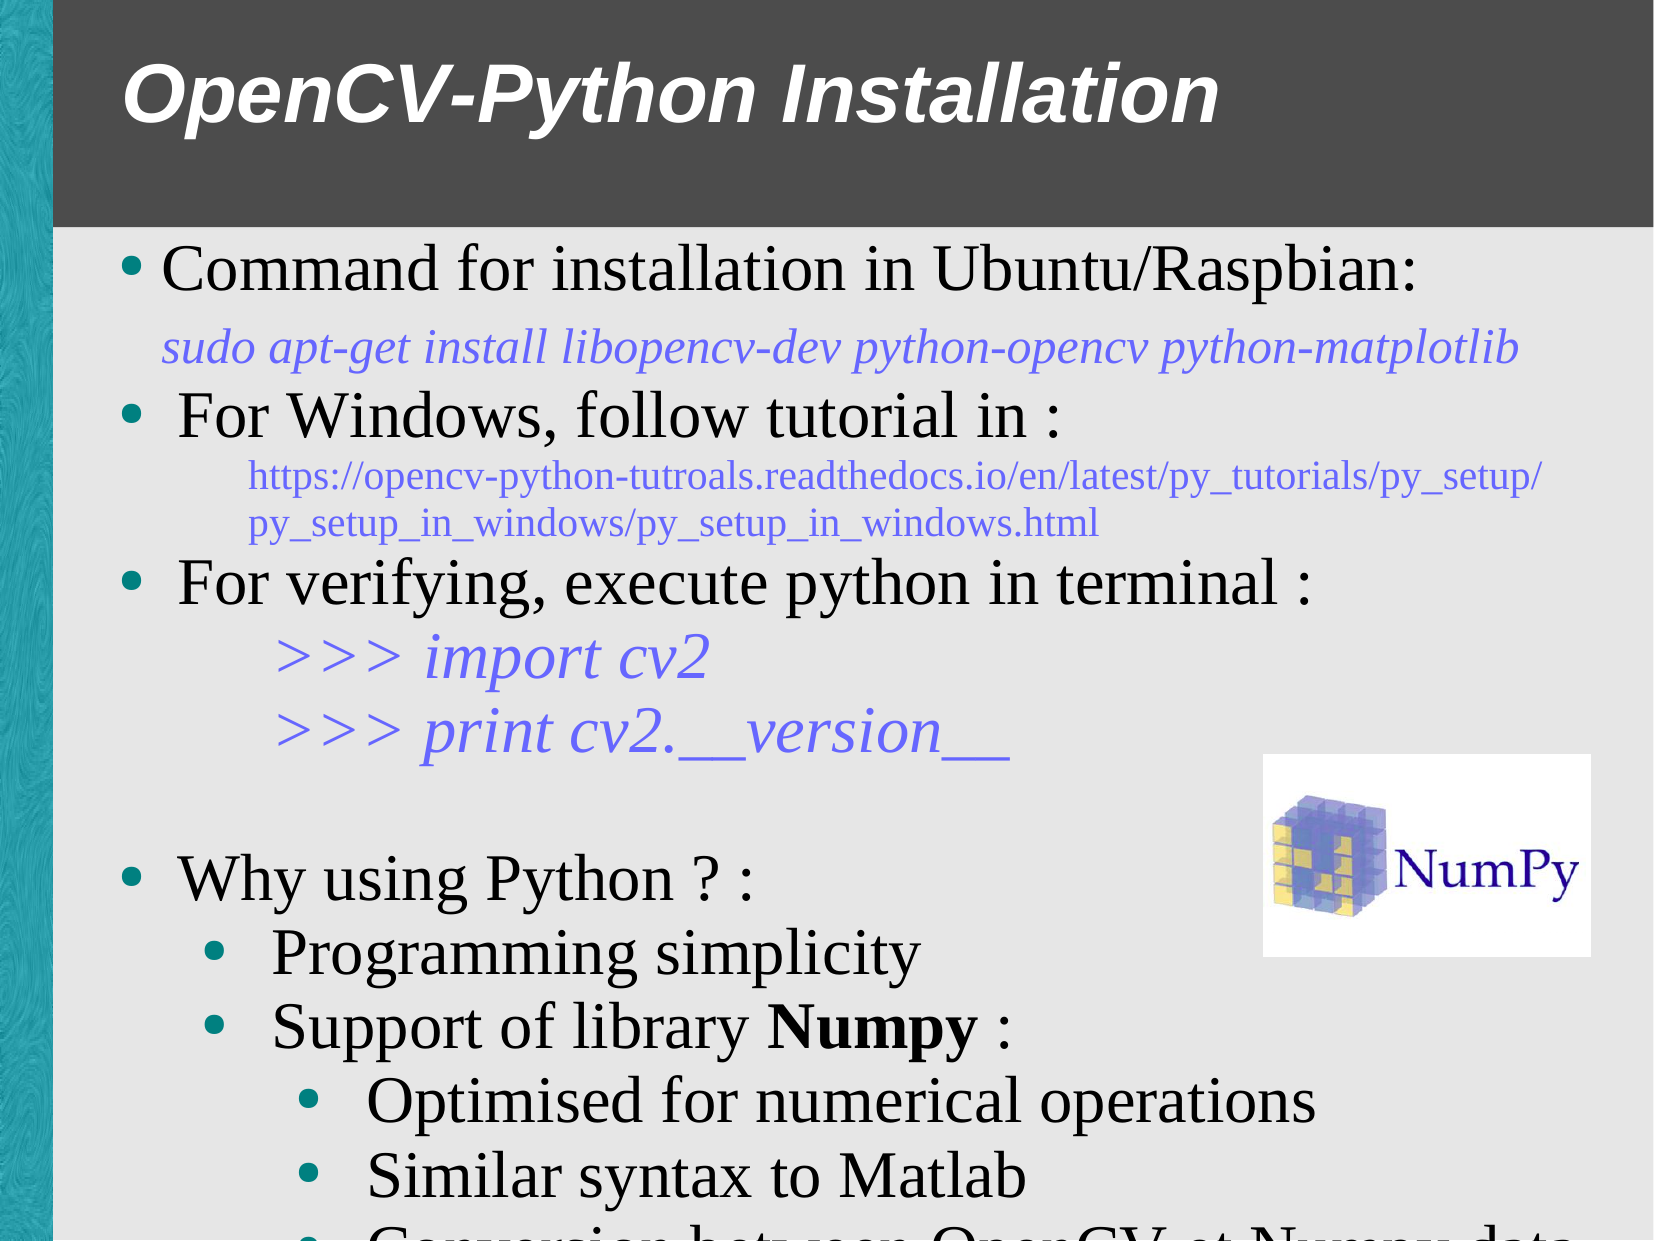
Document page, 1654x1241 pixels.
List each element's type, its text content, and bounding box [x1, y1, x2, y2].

picture [1263, 754, 1591, 957]
picture [0, 0, 53, 1241]
list Command for installation in Ubuntu/Raspbian: sudo apt-get install libopencv-dev python-opencv python-matplotlib For Windows, follow tutorial in : https://opencv-python-tutroals.readthedocs.io/en/latest/py_tutorials/py_setup/py_setup_in_windows/py_setup_in_windows.html For verifying, execute python in terminal : >>> import cv2 >>> print cv2.__version__ Why using Python ? : Programming simplicity Support of library Numpy : Optimised for numerical operations Similar syntax to Matlab Conversion between OpenCV et Numpy data [118, 230, 1630, 1241]
title OpenCV-Python Installation [121, 46, 1565, 141]
